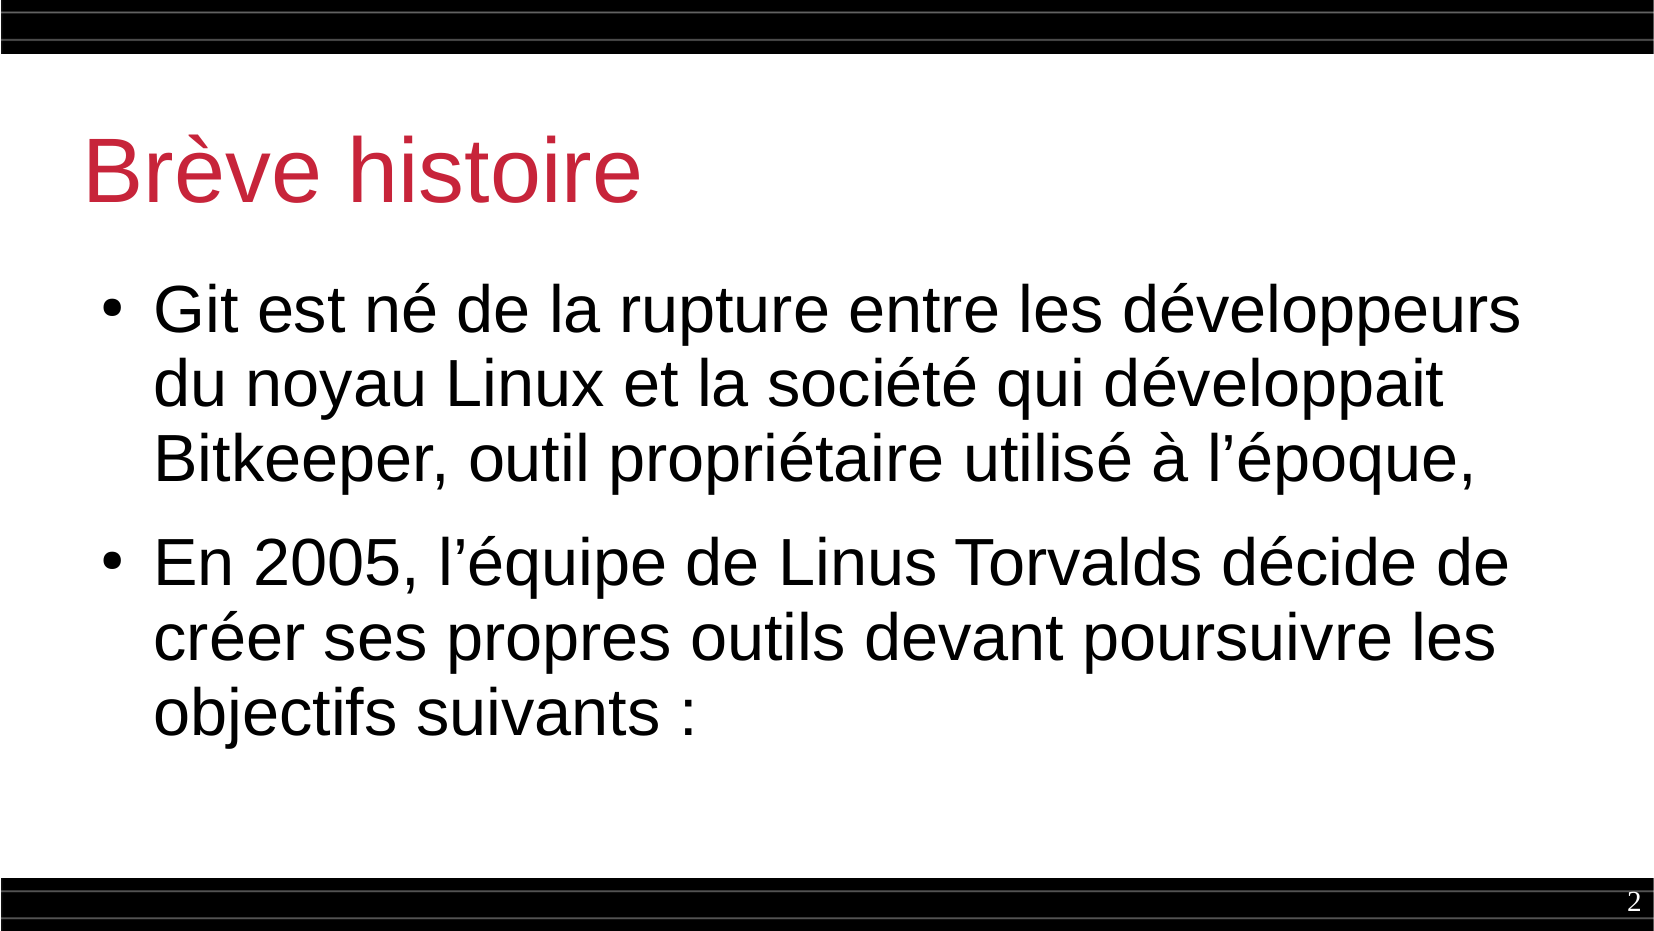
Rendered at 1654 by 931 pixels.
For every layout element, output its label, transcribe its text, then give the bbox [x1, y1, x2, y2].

picture [1, 878, 1654, 931]
picture [1, 0, 1654, 54]
list Git est né de la rupture entre les développeurs du noyau Linux et la société qui développait Bitkeeper, outil propriétaire utilisé à l’époque, En 2005, l’équipe de Linus Torvalds décide de créer ses propres outils devant poursuivre les objectifs suivants : [82, 271, 1571, 851]
title Brève histoire [82, 92, 1571, 249]
